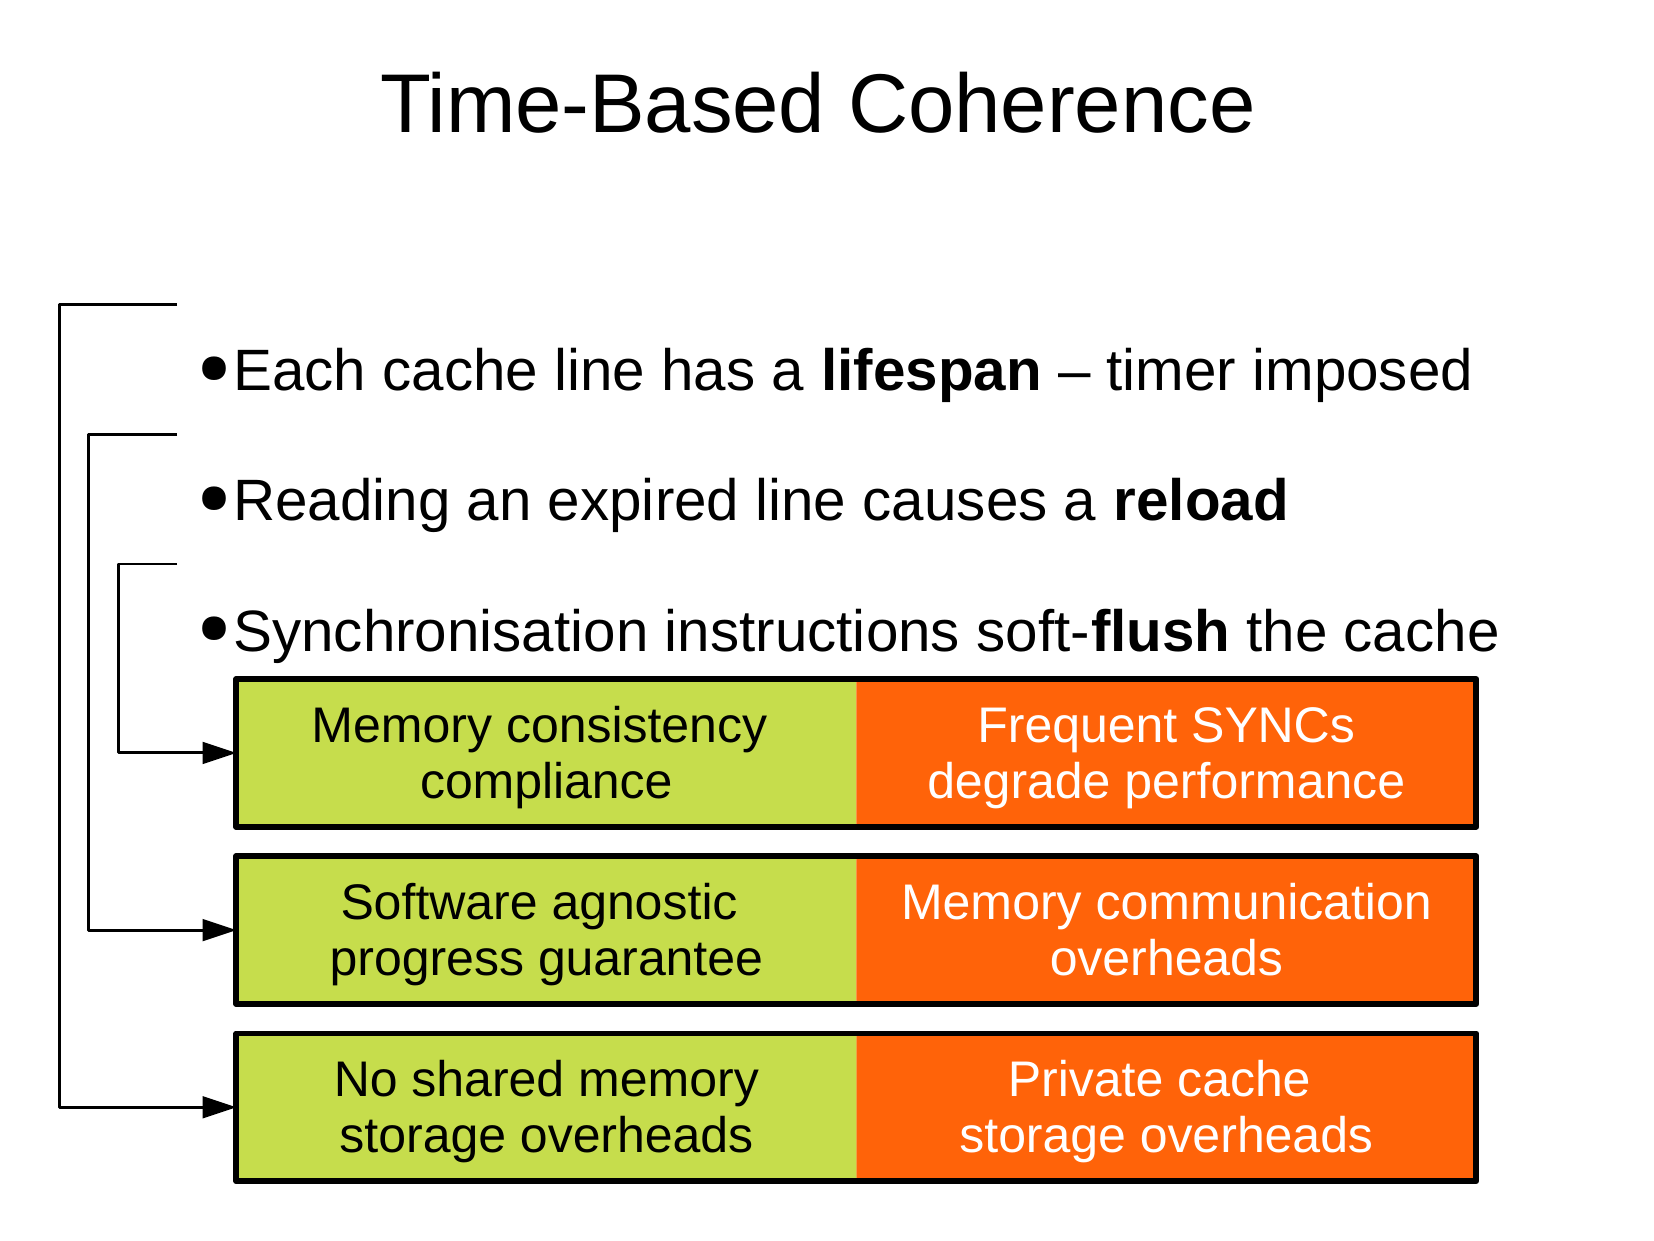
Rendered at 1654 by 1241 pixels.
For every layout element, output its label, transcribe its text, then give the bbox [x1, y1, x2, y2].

text_box Frequent SYNCs degrade performance [856, 682, 1473, 824]
text_box Software agnostic progress guarantee [239, 859, 856, 1001]
title Time-Based Coherence [59, 56, 1577, 150]
text_box Memory consistency compliance [239, 682, 856, 824]
text_box Private cache storage overheads [857, 1036, 1473, 1178]
text_box Each cache line has a lifespan – timer imposed Reading an expired line causes a reload Synchronisation instructions soft-flush the cache [147, 265, 1536, 650]
text_box No shared memory storage overheads [239, 1036, 857, 1178]
text_box Memory communication overheads [856, 859, 1473, 1001]
